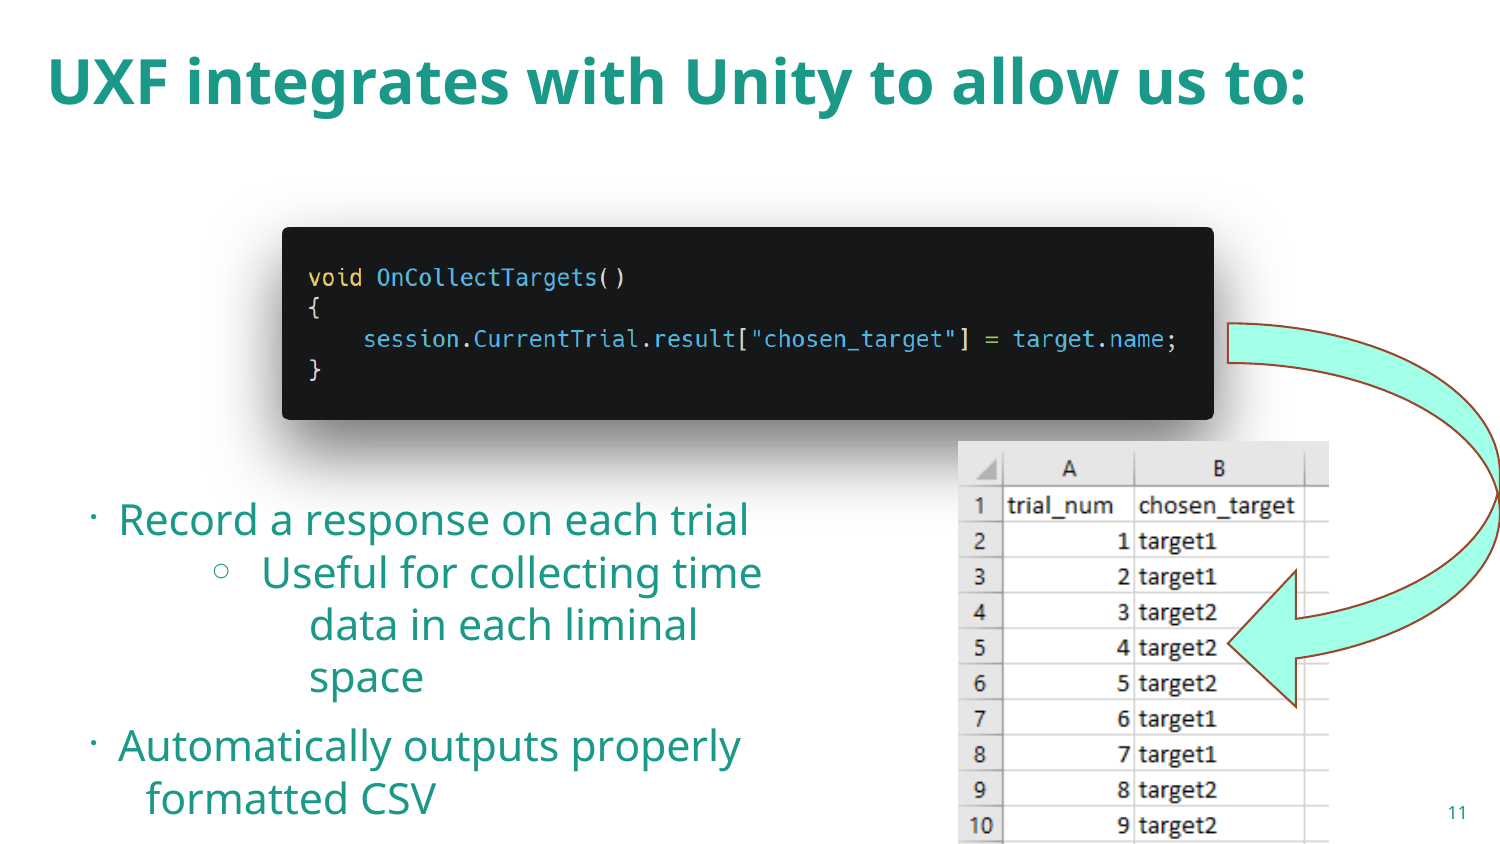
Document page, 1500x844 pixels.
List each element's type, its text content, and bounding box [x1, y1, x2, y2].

text_box [1227, 323, 1500, 707]
text_box ‹#› [1436, 798, 1500, 830]
title UXF integrates with Unity to allow us to: [35, 37, 1329, 149]
text_box Record a response on each trial Useful for collecting time data in each liminal space Automatically outputs properly formatted CSV [77, 488, 796, 833]
picture [142, 91, 1353, 844]
